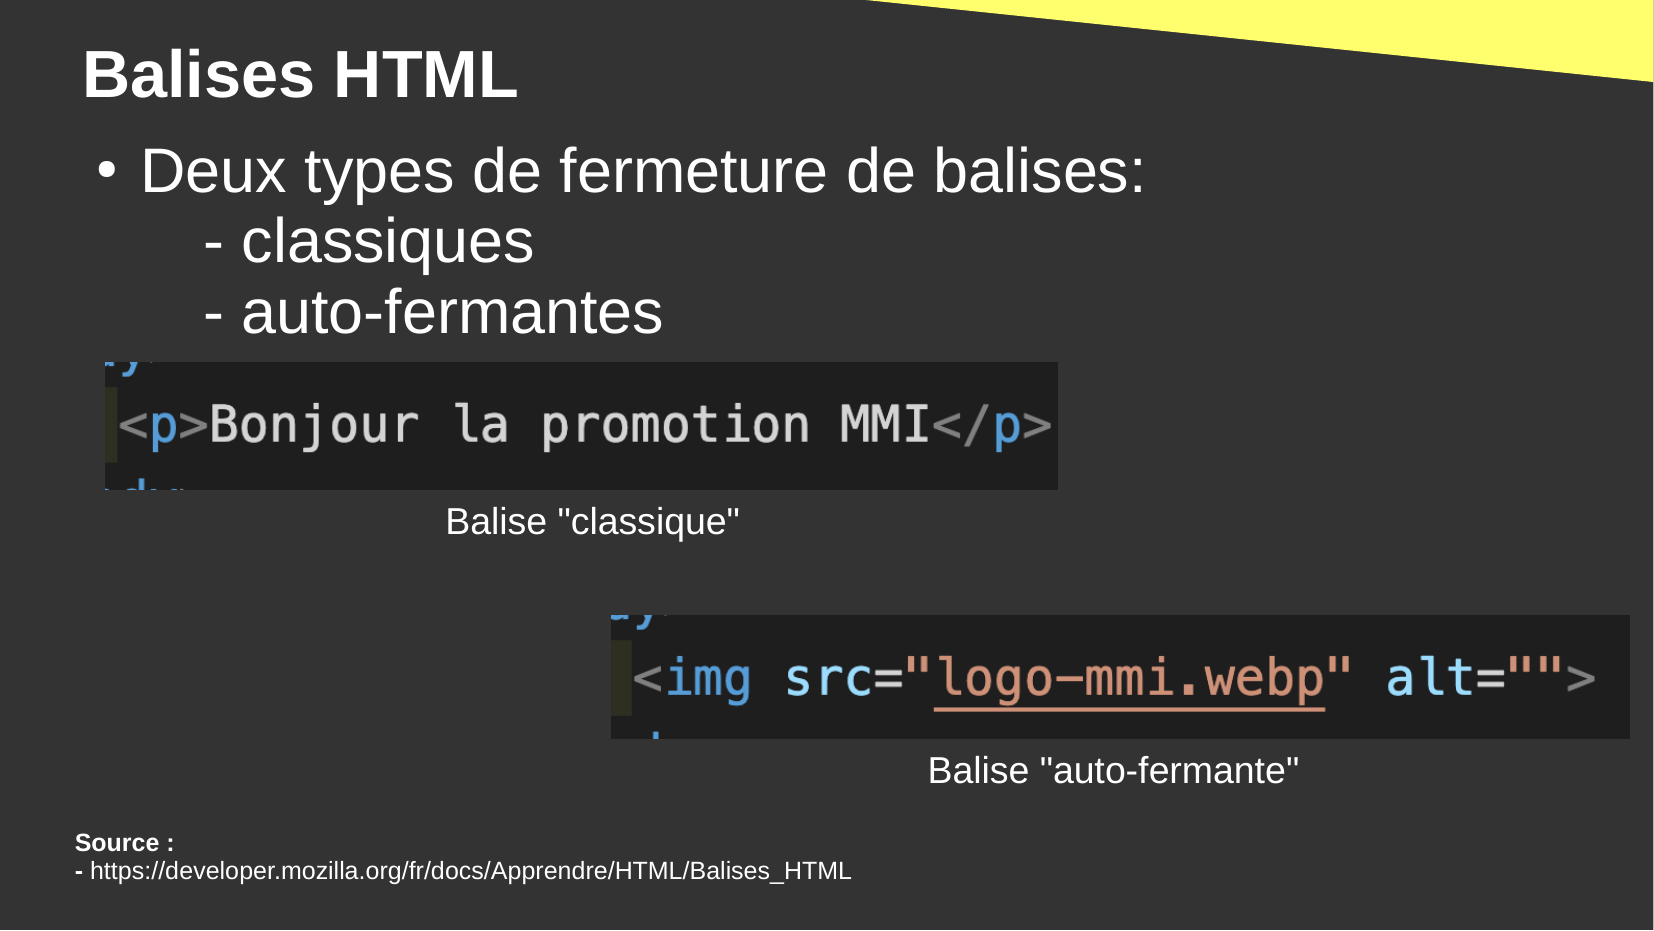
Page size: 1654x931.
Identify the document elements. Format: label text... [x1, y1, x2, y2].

picture [105, 362, 1058, 490]
picture [611, 615, 1630, 739]
list Deux types de fermeture de balises: - classiques - auto-fermantes [80, 135, 1569, 349]
text_box Source : - https://developer.mozilla.org/fr/docs/Apprendre/HTML/Balises_HTML [59, 821, 1546, 906]
text_box [866, 0, 1654, 83]
text_box Balise "classique" [398, 493, 787, 573]
title Balises HTML [82, 37, 1571, 114]
text_box Balise "auto-fermante" [878, 741, 1349, 799]
